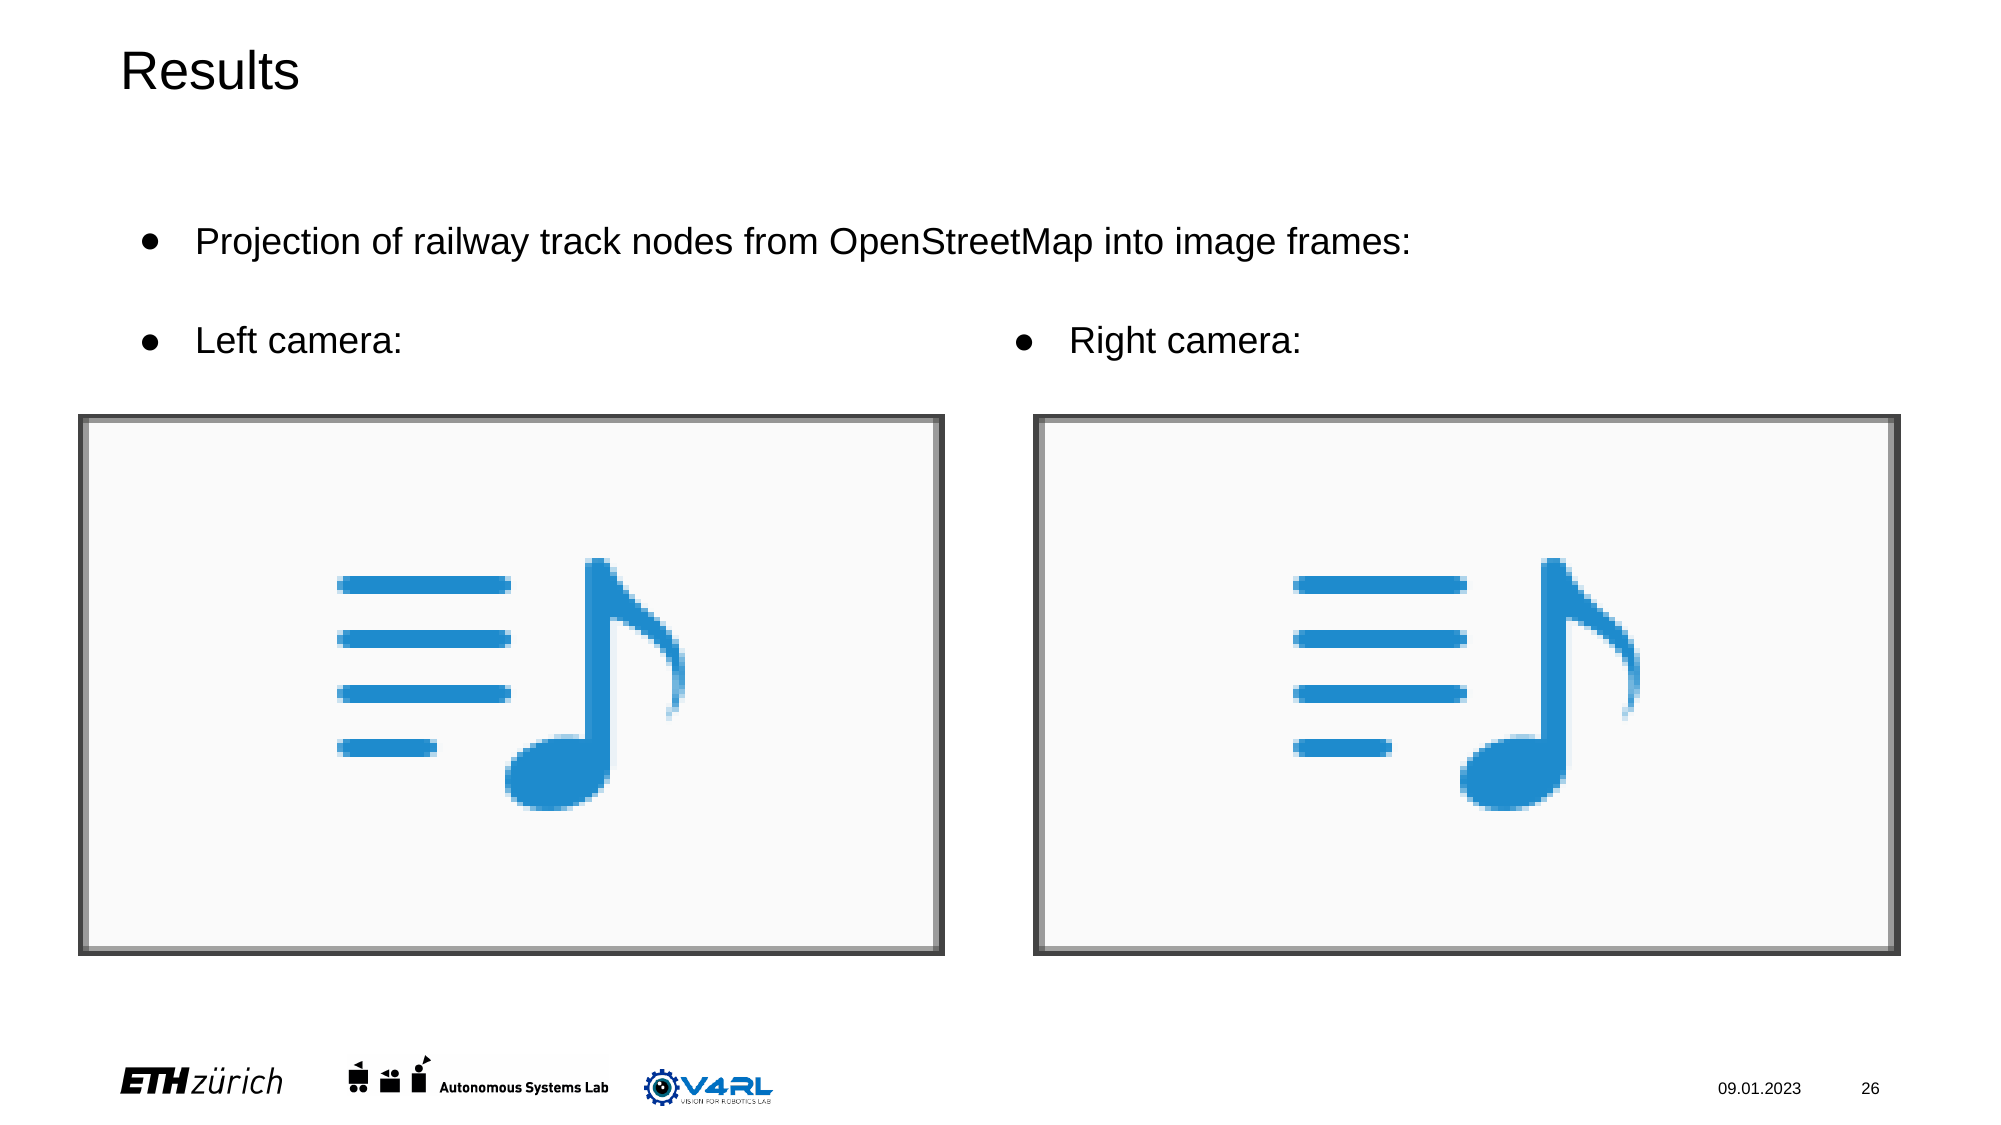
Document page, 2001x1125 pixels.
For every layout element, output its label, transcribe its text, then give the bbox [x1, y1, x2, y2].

slide_number 09.01.2023 [1718, 1069, 1819, 1106]
picture [644, 1069, 776, 1106]
list Right camera: [994, 298, 1341, 446]
text_box [76, 413, 947, 957]
title Results [120, 42, 1880, 191]
slide_number <number> [1827, 1069, 1880, 1106]
picture [120, 1067, 282, 1094]
list Projection of railway track nodes from OpenStreetMap into image frames: [120, 194, 1914, 299]
text_box [1032, 413, 1902, 957]
list Left camera: [120, 298, 467, 413]
